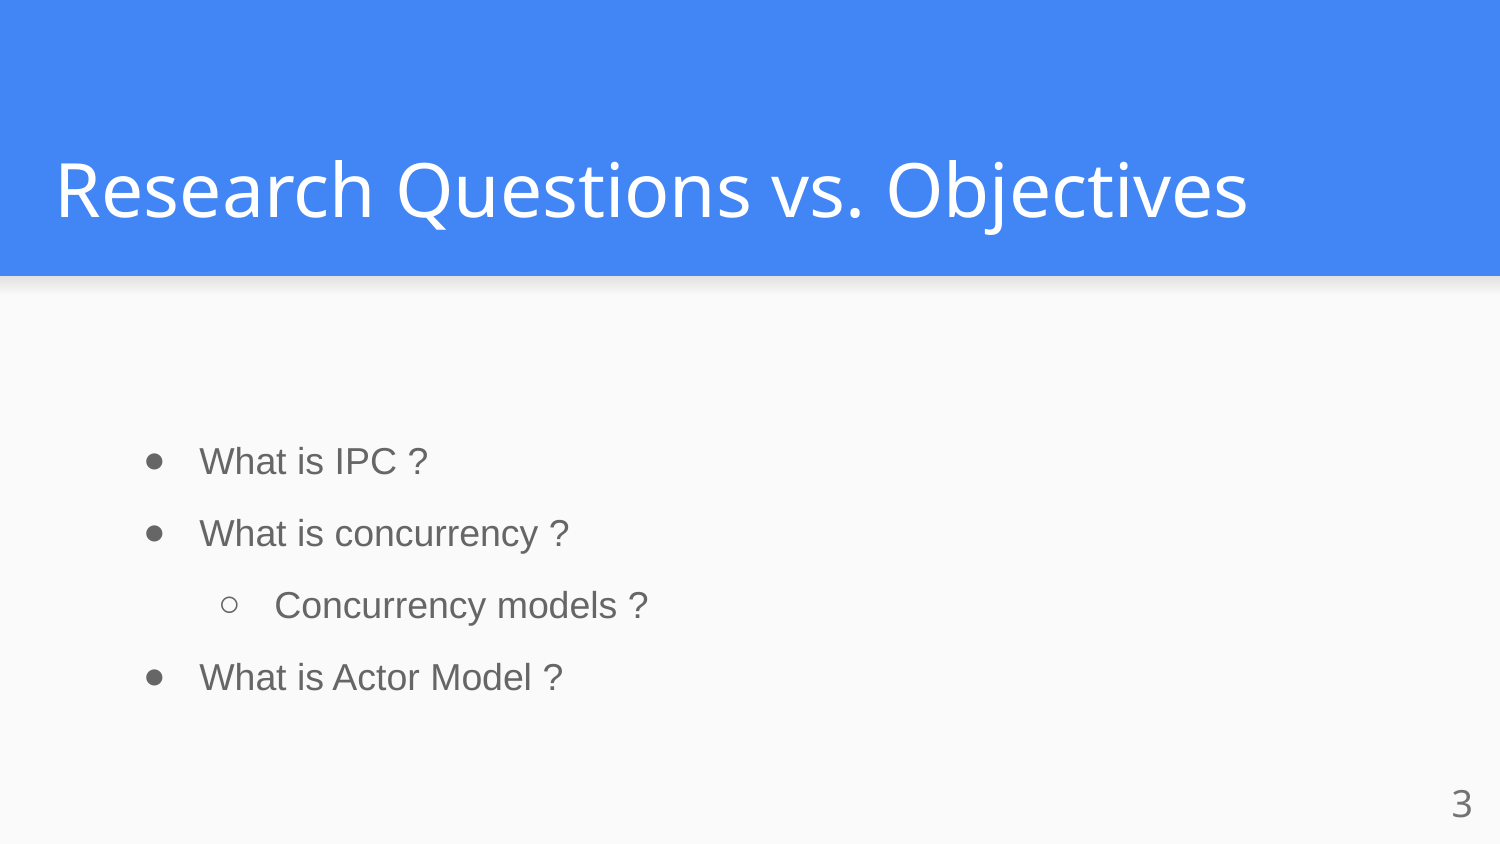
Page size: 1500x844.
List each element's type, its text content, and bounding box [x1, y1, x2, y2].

slide_number 3 [1398, 770, 1489, 835]
title Research Questions vs. Objectives [39, 121, 1389, 248]
list What is IPC ? What is concurrency ? Concurrency models ? What is Actor Model ? [109, 395, 1026, 689]
